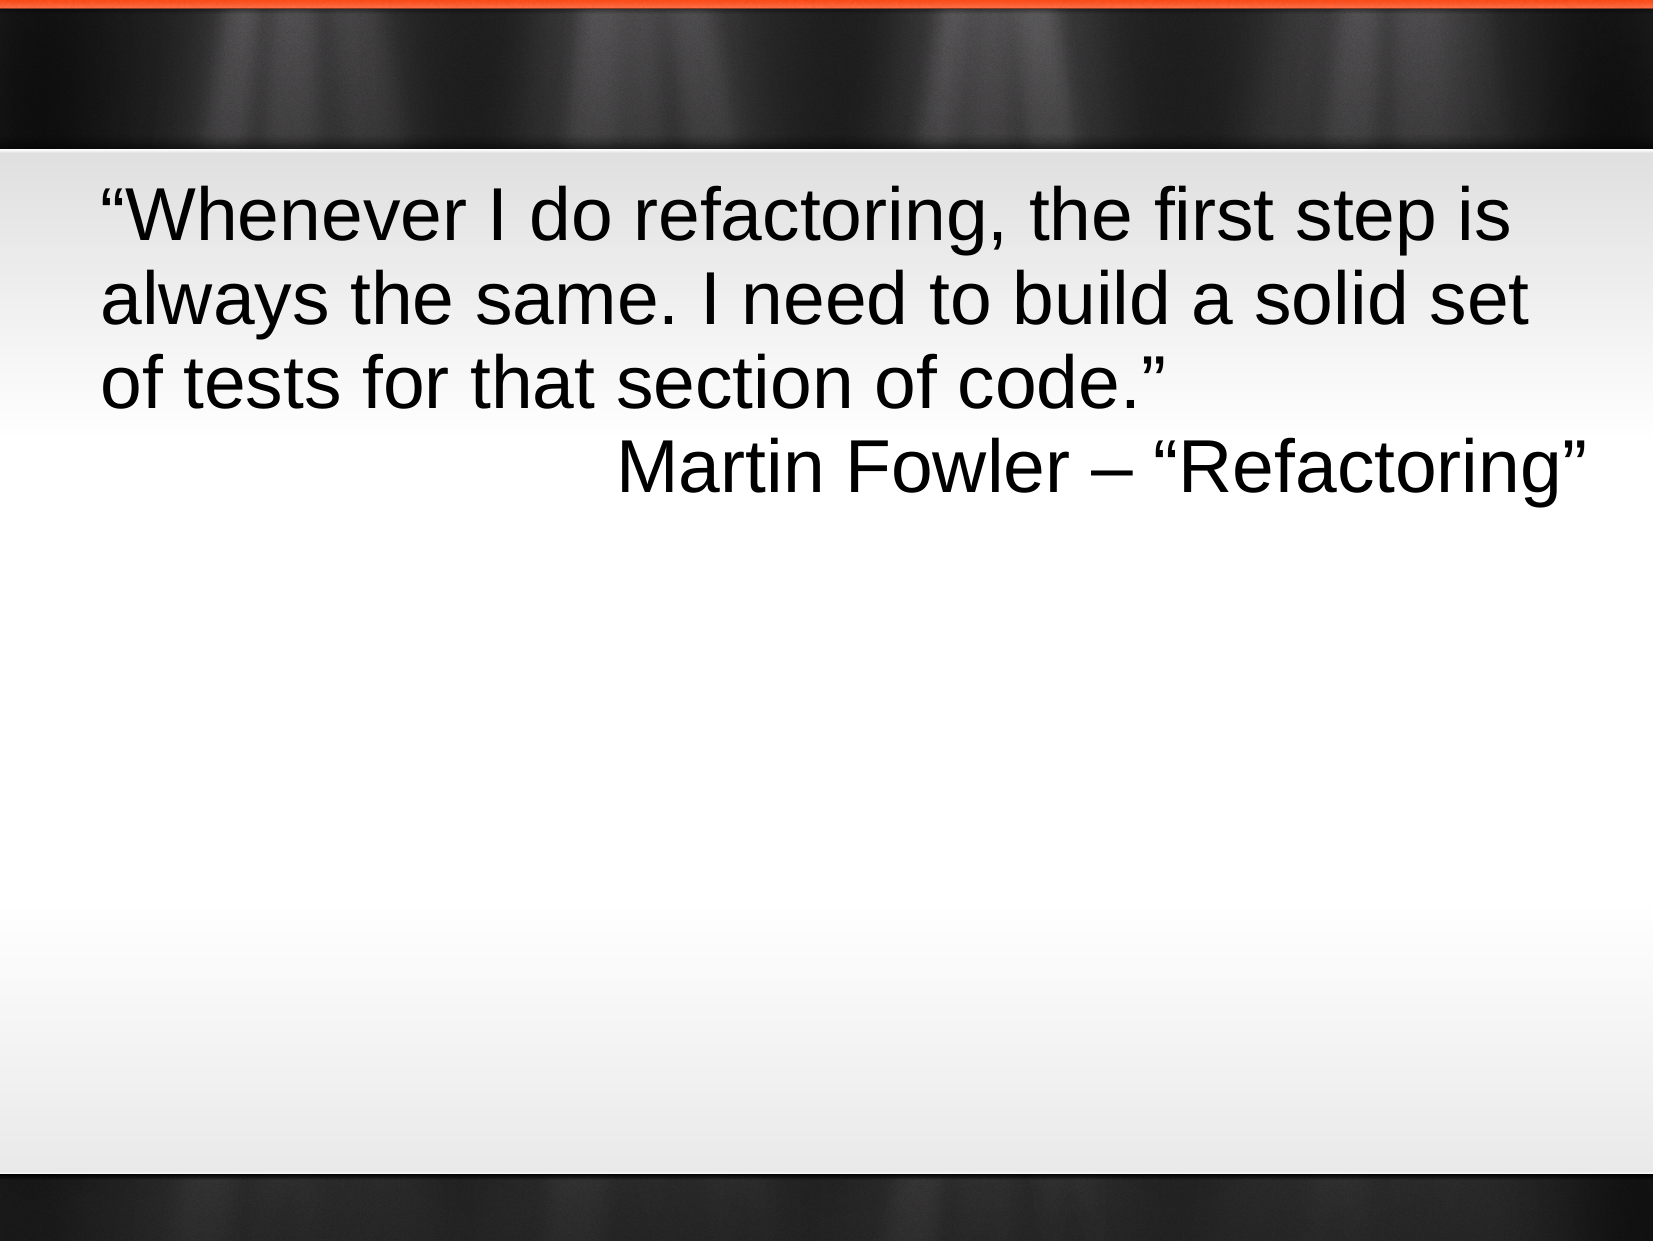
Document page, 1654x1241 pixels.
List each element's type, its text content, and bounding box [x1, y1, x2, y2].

picture [0, 0, 1653, 1241]
subtitle “Whenever I do refactoring, the first step is always the same. I need to build a solid set of tests for that section of code.” Martin Fowler – “Refactoring” [100, 6, 1588, 1125]
